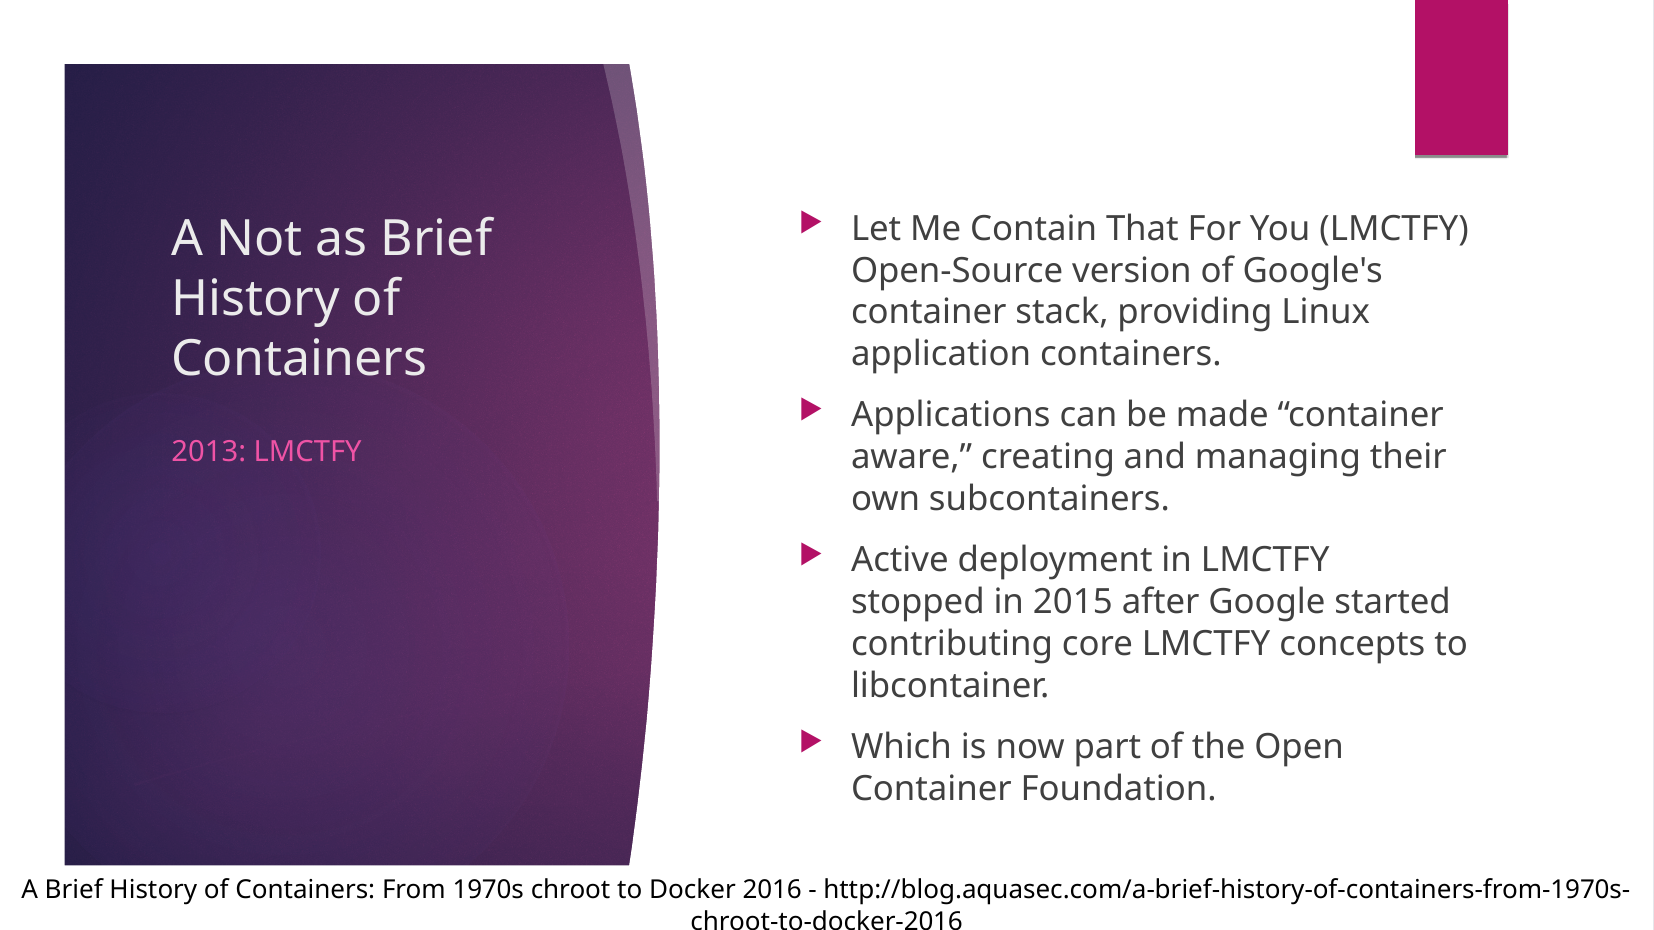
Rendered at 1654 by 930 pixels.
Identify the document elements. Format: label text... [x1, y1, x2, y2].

text_box A Brief History of Containers: From 1970s chroot to Docker 2016 - http://blog.aquasec.com/a-brief-history-of-containers-from-1970s-chroot-to-docker-2016 [0, 865, 1653, 930]
picture [65, 64, 658, 865]
list 2013: LMCTFY [156, 424, 536, 817]
list Let Me Contain That For You (LMCTFY) Open-Source version of Google's container stack, providing Linux application containers. Applications can be made “container aware,” creating and managing their own subcontainers. Active deployment in LMCTFY stopped in 2015 after Google started contributing core LMCTFY concepts to libcontainer. Which is now part of the Open Container Foundation. [783, 196, 1488, 817]
title A Not as Brief History of Containers [156, 175, 536, 393]
